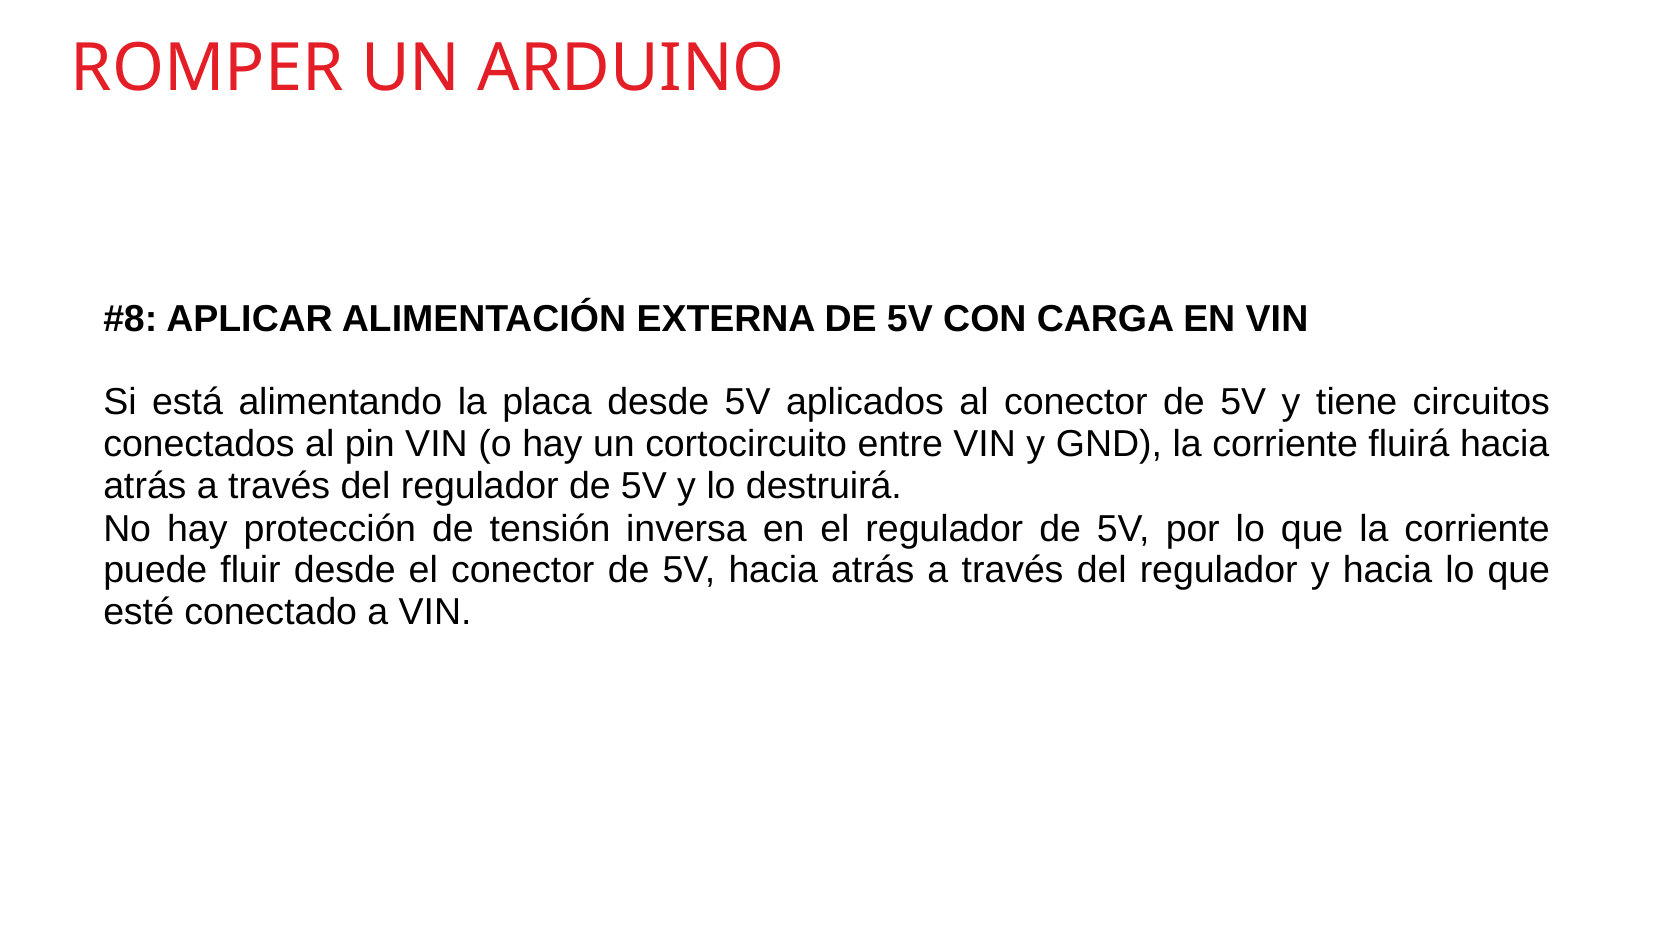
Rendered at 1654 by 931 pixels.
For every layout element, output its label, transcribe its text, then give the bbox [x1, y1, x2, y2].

title ROMPER UN ARDUINO [70, 11, 1347, 118]
text_box #8: APLICAR ALIMENTACIÓN EXTERNA DE 5V CON CARGA EN VIN Si está alimentando la placa desde 5V aplicados al conector de 5V y tiene circuitos conectados al pin VIN (o hay un cortocircuito entre VIN y GND), la corriente fluirá hacia atrás a través del regulador de 5V y lo destruirá. No hay protección de tensión inversa en el regulador de 5V, por lo que la corriente puede fluir desde el conector de 5V, hacia atrás a través del regulador y hacia lo que esté conectado a VIN. [88, 289, 1565, 641]
